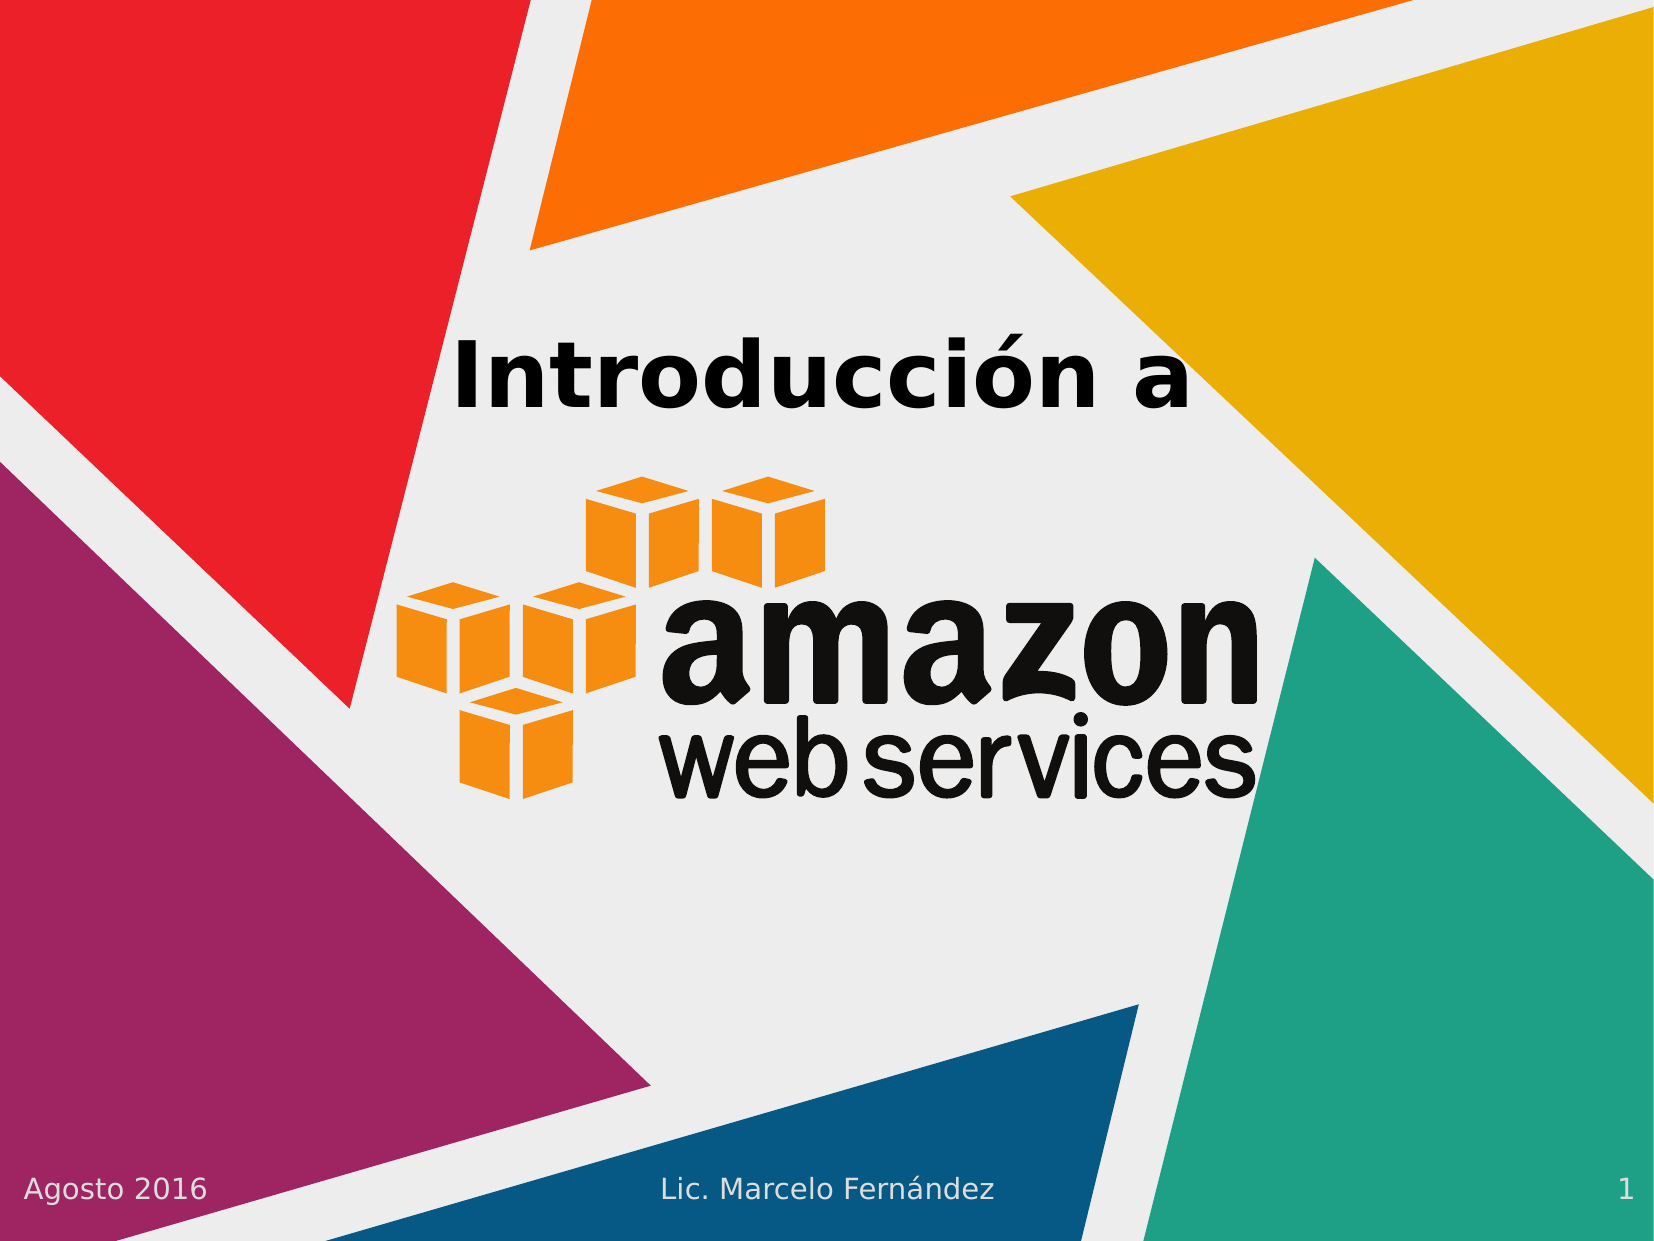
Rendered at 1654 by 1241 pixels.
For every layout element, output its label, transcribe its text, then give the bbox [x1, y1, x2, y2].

picture [395, 475, 1258, 800]
title Introducción a [163, 268, 1483, 484]
